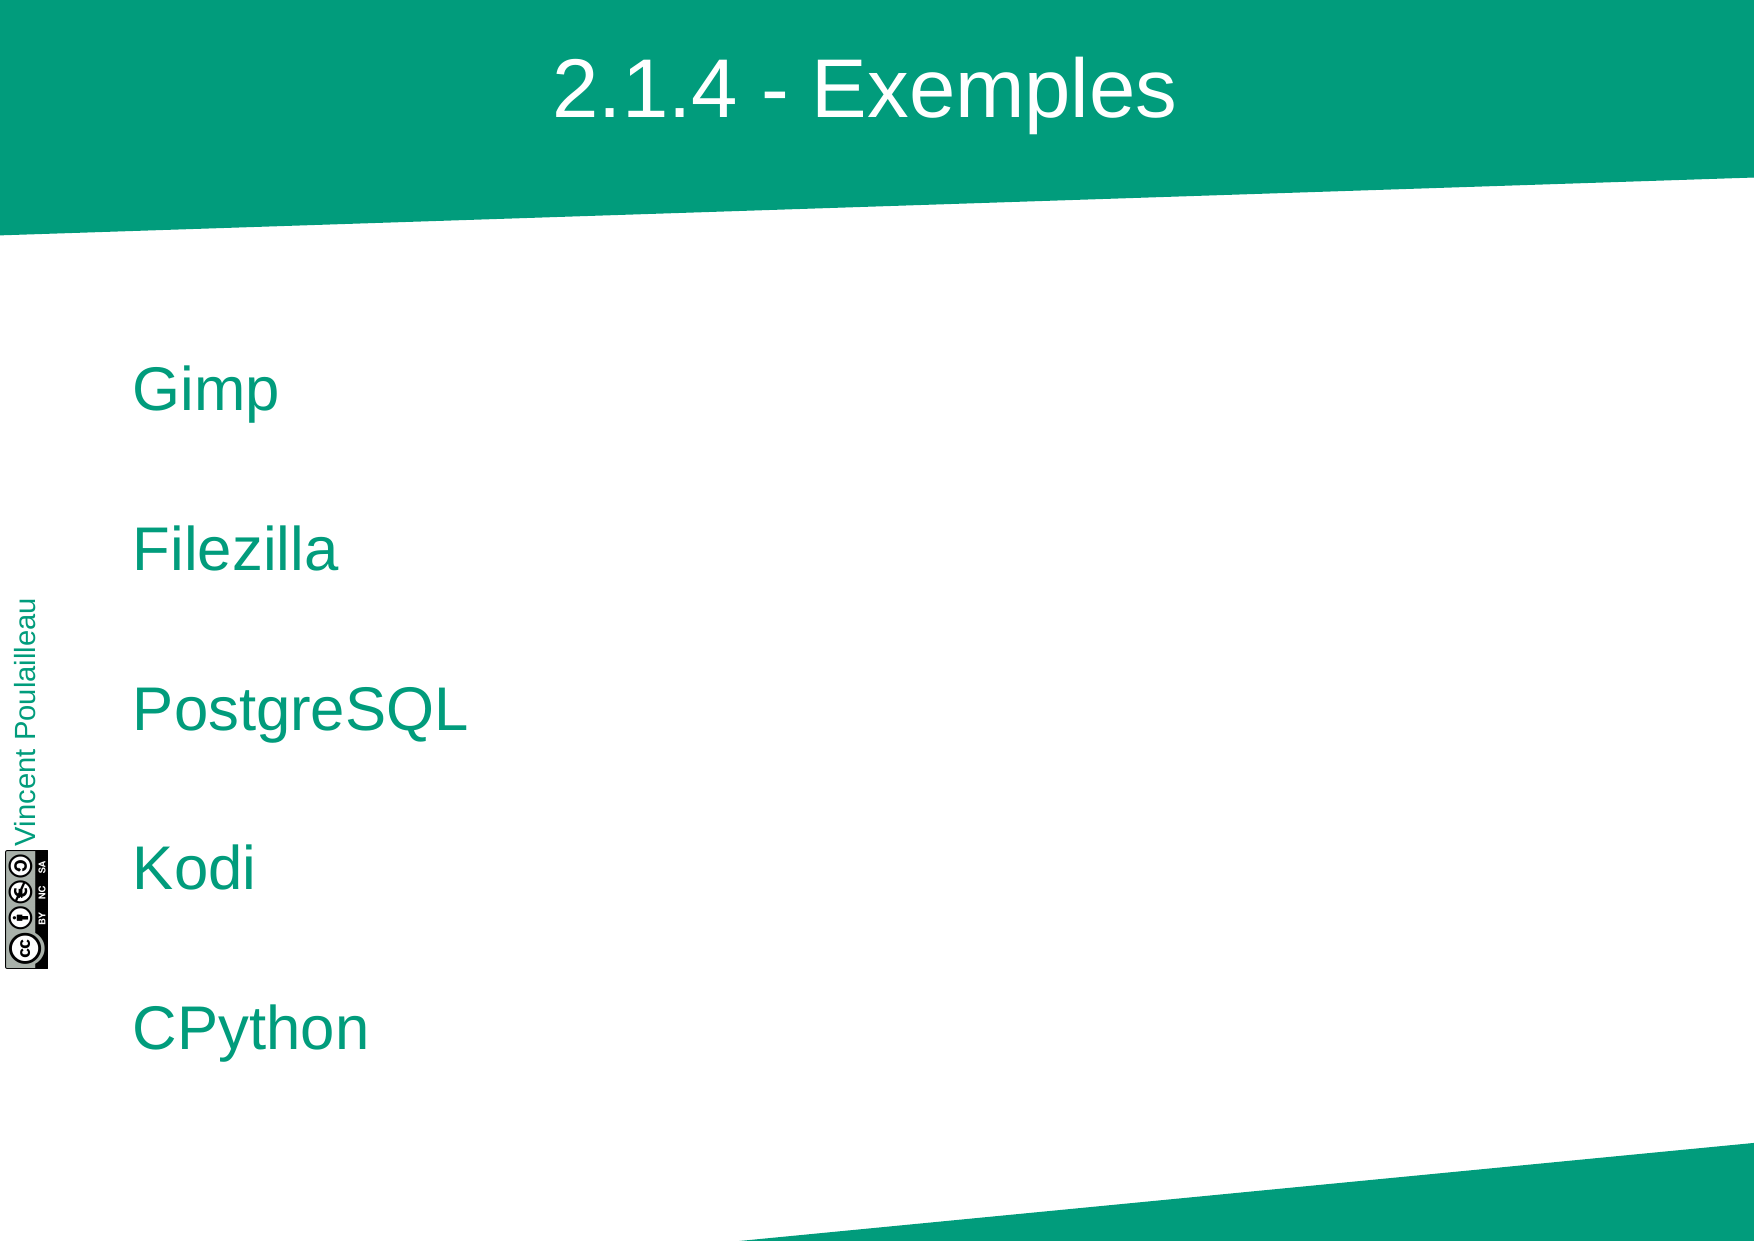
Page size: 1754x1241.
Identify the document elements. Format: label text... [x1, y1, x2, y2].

text_box 2.1.4 - Exemples [0, 0, 1754, 178]
text_box © 2019 Vincent Poulailleau [1, 448, 61, 1099]
picture [5, 850, 48, 969]
text_box Gimp Filezilla PostgreSQL Kodi CPython [0, 178, 1754, 1241]
